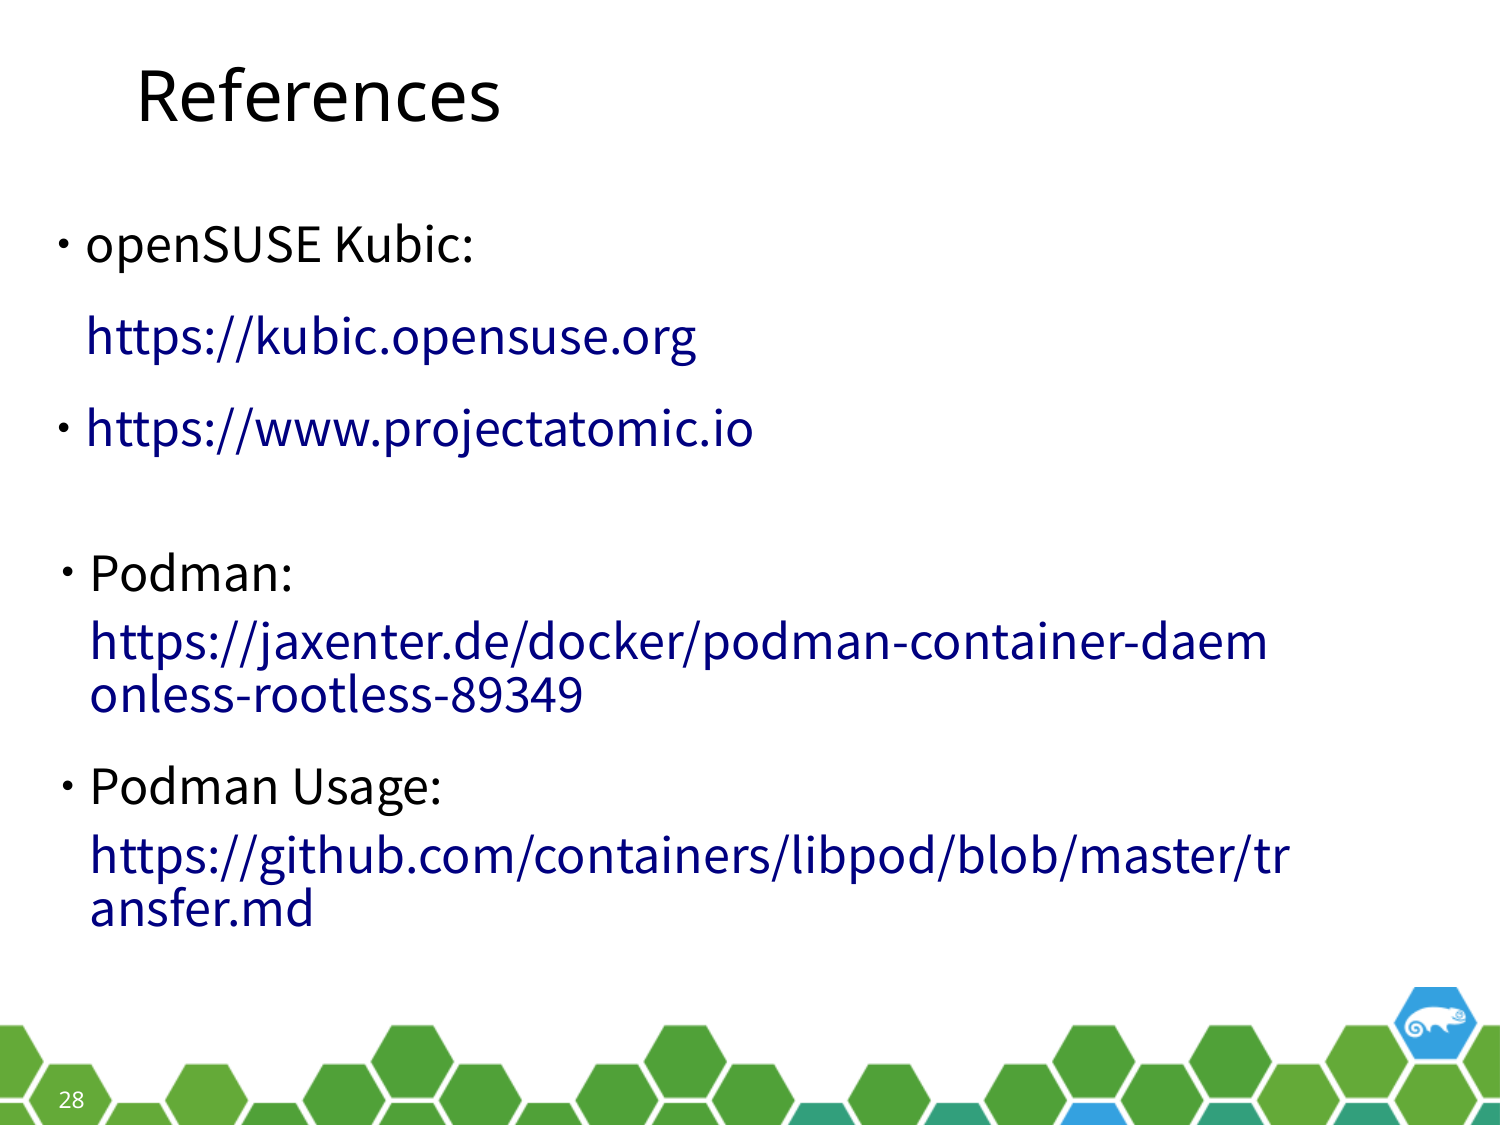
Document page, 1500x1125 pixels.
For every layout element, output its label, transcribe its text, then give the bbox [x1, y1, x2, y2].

title References [135, 12, 1372, 175]
picture [0, 987, 1500, 1125]
list openSUSE Kubic: https://kubic.opensuse.org https://www.projectatomic.io [57, 208, 1294, 521]
list Podman:https://jaxenter.de/docker/podman-container-daemonless-rootless-89349 Podman Usage: https://github.com/containers/libpod/blob/master/transfer.md [61, 537, 1298, 849]
